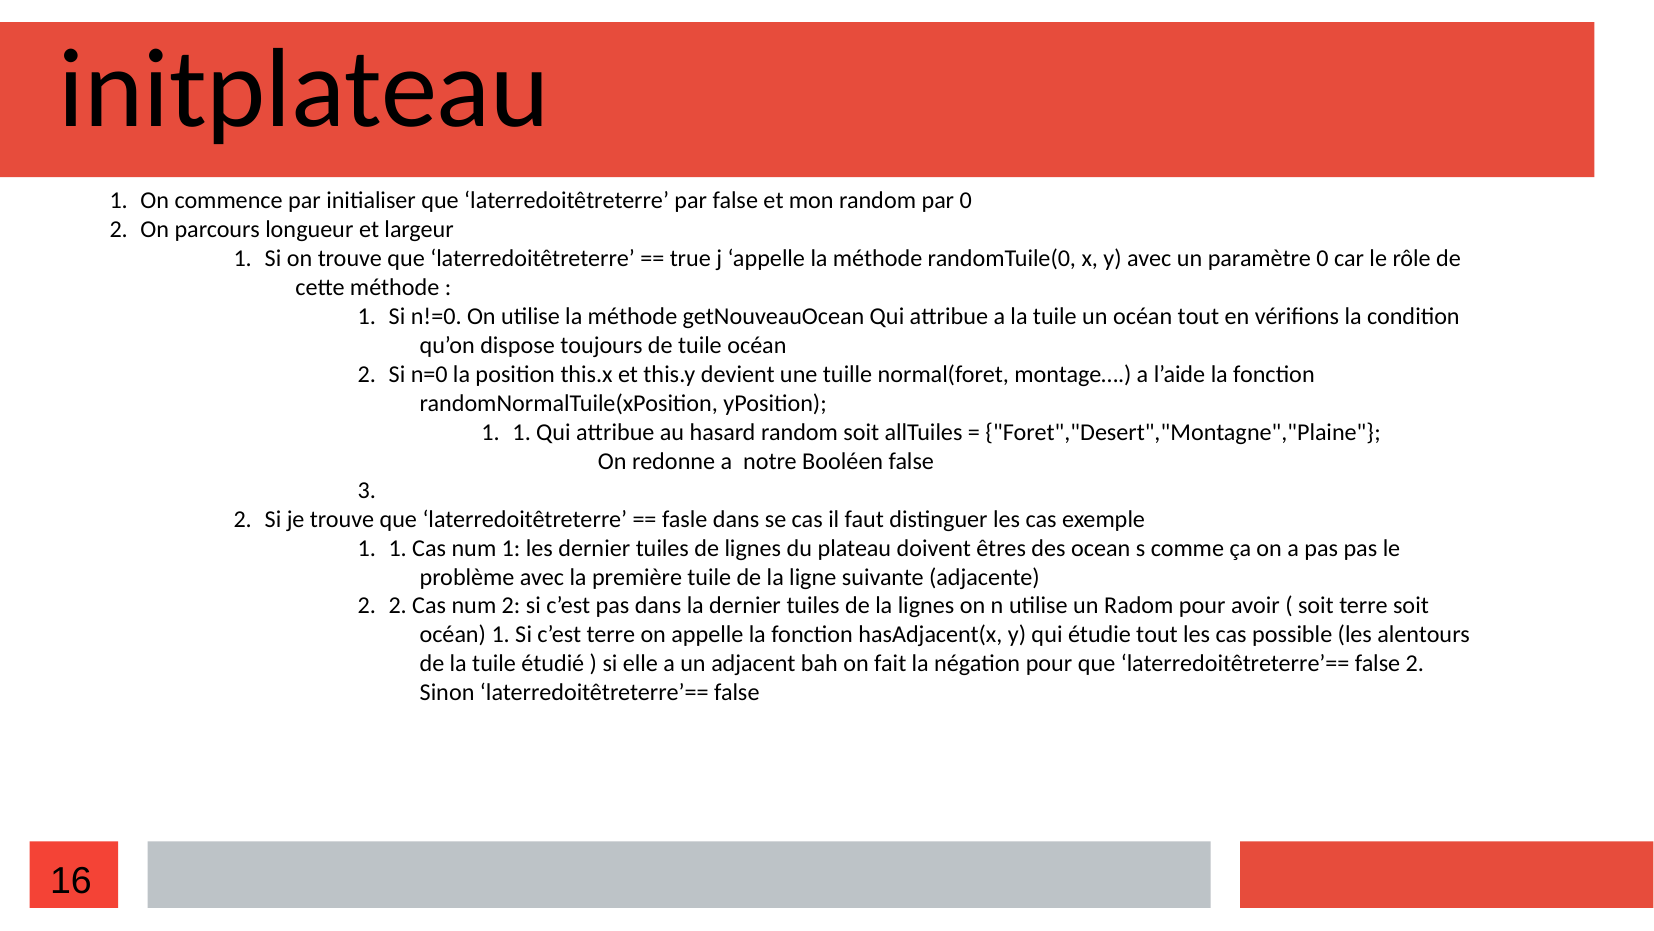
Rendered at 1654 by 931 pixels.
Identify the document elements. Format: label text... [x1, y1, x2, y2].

text_box 16 [35, 852, 130, 910]
text_box On commence par initialiser que ‘laterredoitêtreterre’ par false et mon random par 0 On parcours longueur et largeur Si on trouve que ‘laterredoitêtreterre’ == true j ‘appelle la méthode randomTuile(0, x, y) avec un paramètre 0 car le rôle de cette méthode : Si n!=0. On utilise la méthode getNouveauOcean Qui attribue a la tuile un océan tout en vérifions la condition qu’on dispose toujours de tuile océan Si n=0 la position this.x et this.y devient une tuille normal(foret, montage….) a l’aide la fonction randomNormalTuile(xPosition, yPosition); 1. Qui attribue au hasard random soit allTuiles = {"Foret","Desert","Montagne","Plaine"}; On redonne a notre Booléen false Si je trouve que ‘laterredoitêtreterre’ == fasle dans se cas il faut distinguer les cas exemple 1. Cas num 1: les dernier tuiles de lignes du plateau doivent êtres des ocean s comme ça on a pas pas le problème avec la première tuile de la ligne suivante (adjacente) 2. Cas num 2: si c’est pas dans la dernier tuiles de la lignes on n utilise un Radom pour avoir ( soit terre soit océan) 1. Si c’est terre on appelle la fonction hasAdjacent(x, y) qui étudie tout les cas possible (les alentours de la tuile étudié ) si elle a un adjacent bah on fait la négation pour que ‘laterredoitêtreterre’== false 2. Sinon ‘laterredoitêtreterre’== false [94, 177, 1500, 713]
title initplateau [59, 44, 1595, 156]
